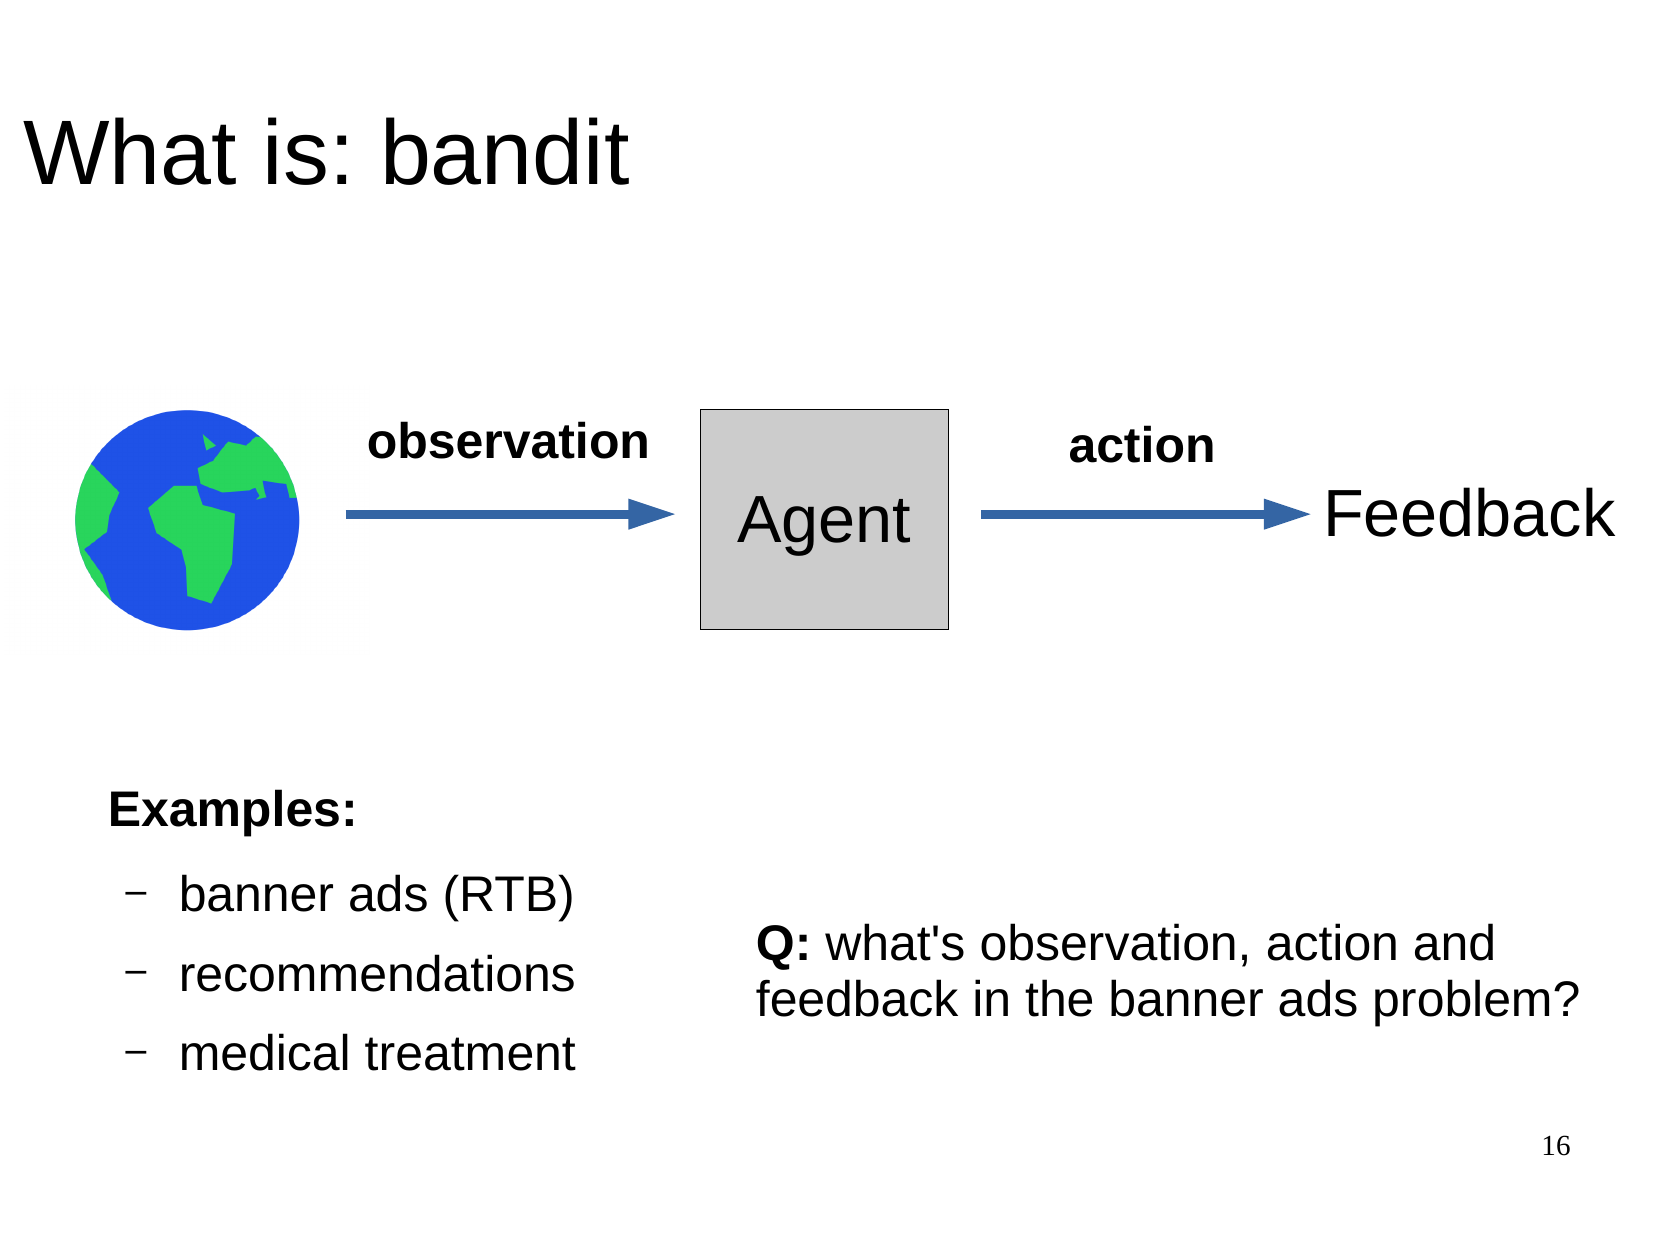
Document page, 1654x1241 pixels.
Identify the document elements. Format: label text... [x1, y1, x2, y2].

text_box Feedback [1259, 468, 1654, 559]
list Q: what's observation, action and feedback in the banner ads problem? [1336, 915, 1630, 1241]
text_box action [1053, 409, 1231, 481]
picture [4, 385, 370, 655]
text_box observation [352, 406, 666, 478]
text_box Agent [700, 409, 949, 630]
list Examples: banner ads (RTB) recommendations medical treatment [36, 781, 1336, 1241]
title What is: bandit [23, 49, 1512, 257]
